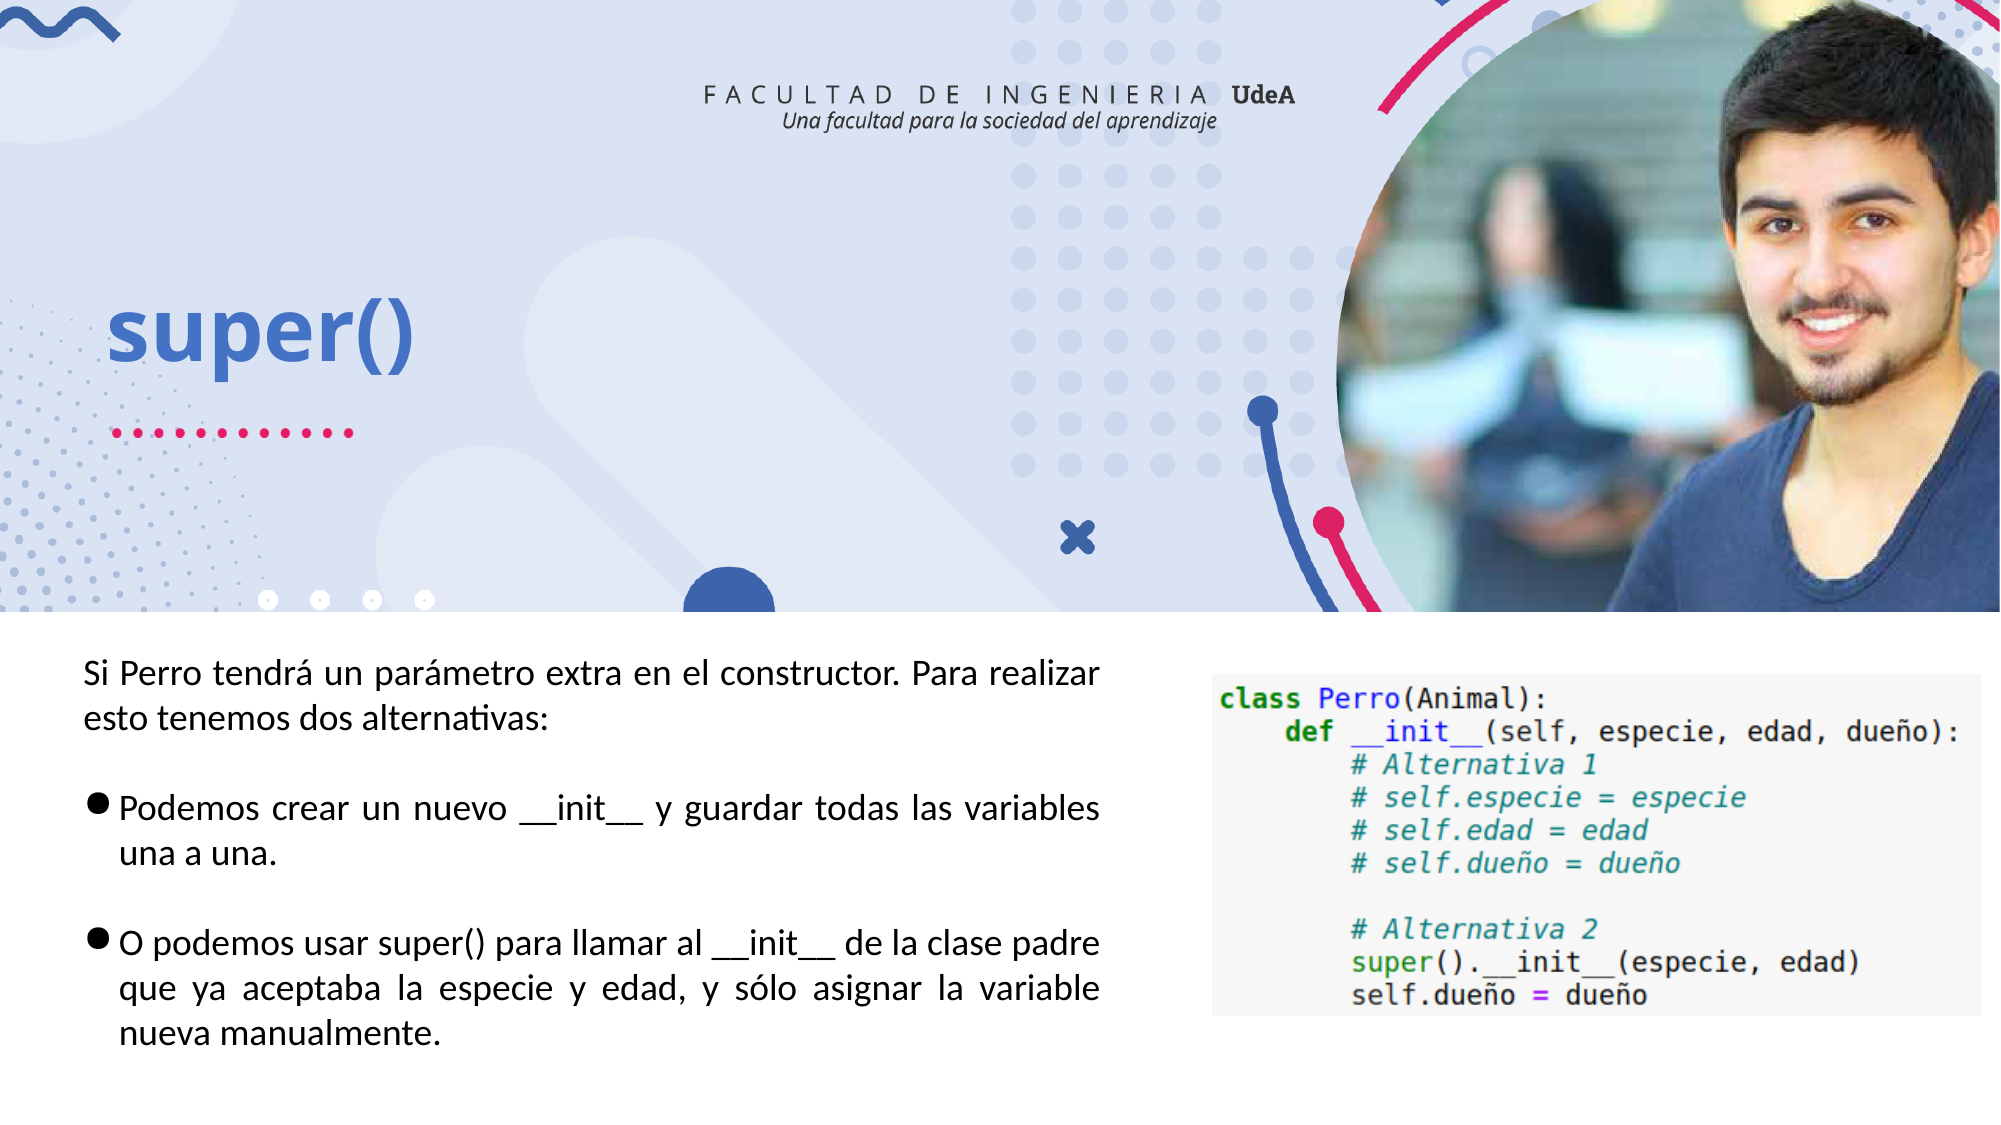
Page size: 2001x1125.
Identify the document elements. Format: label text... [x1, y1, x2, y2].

picture [0, 0, 2000, 612]
text_box Si Perro tendrá un parámetro extra en el constructor. Para realizar esto tenemos dos alternativas: Podemos crear un nuevo __init__ y guardar todas las variables una a una. O podemos usar super() para llamar al __init__ de la clase padre que ya aceptaba la especie y edad, y sólo asignar la variable nueva manualmente. [68, 640, 1117, 1106]
picture [1212, 674, 1981, 1016]
text_box super() [92, 277, 988, 389]
